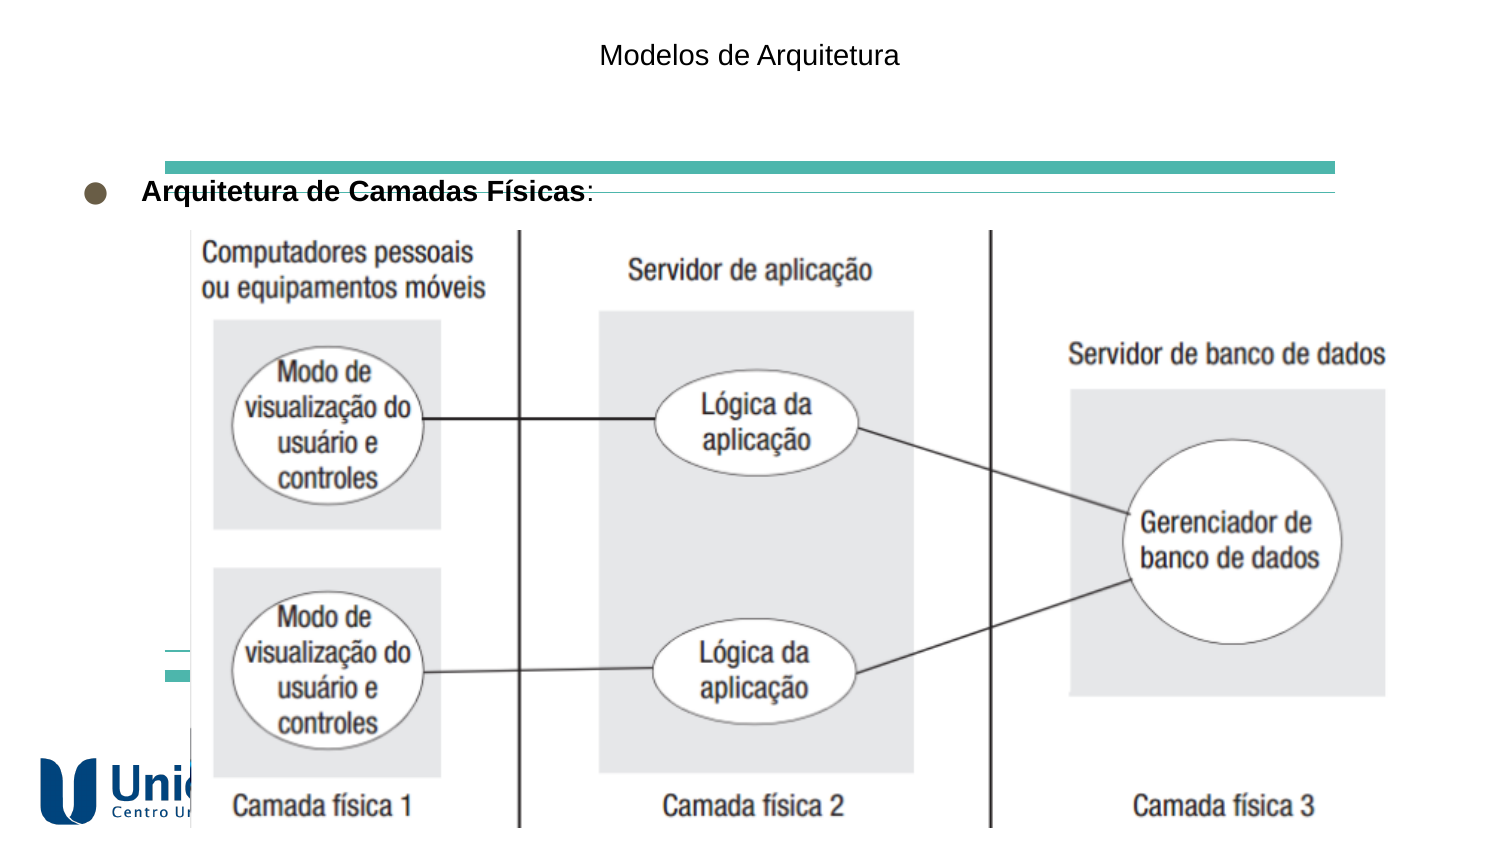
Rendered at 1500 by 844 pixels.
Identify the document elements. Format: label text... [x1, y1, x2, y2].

list Arquitetura de Camadas Físicas: [51, 152, 1449, 750]
picture [35, 230, 1390, 828]
title Modelos de Arquitetura [51, 20, 1449, 137]
